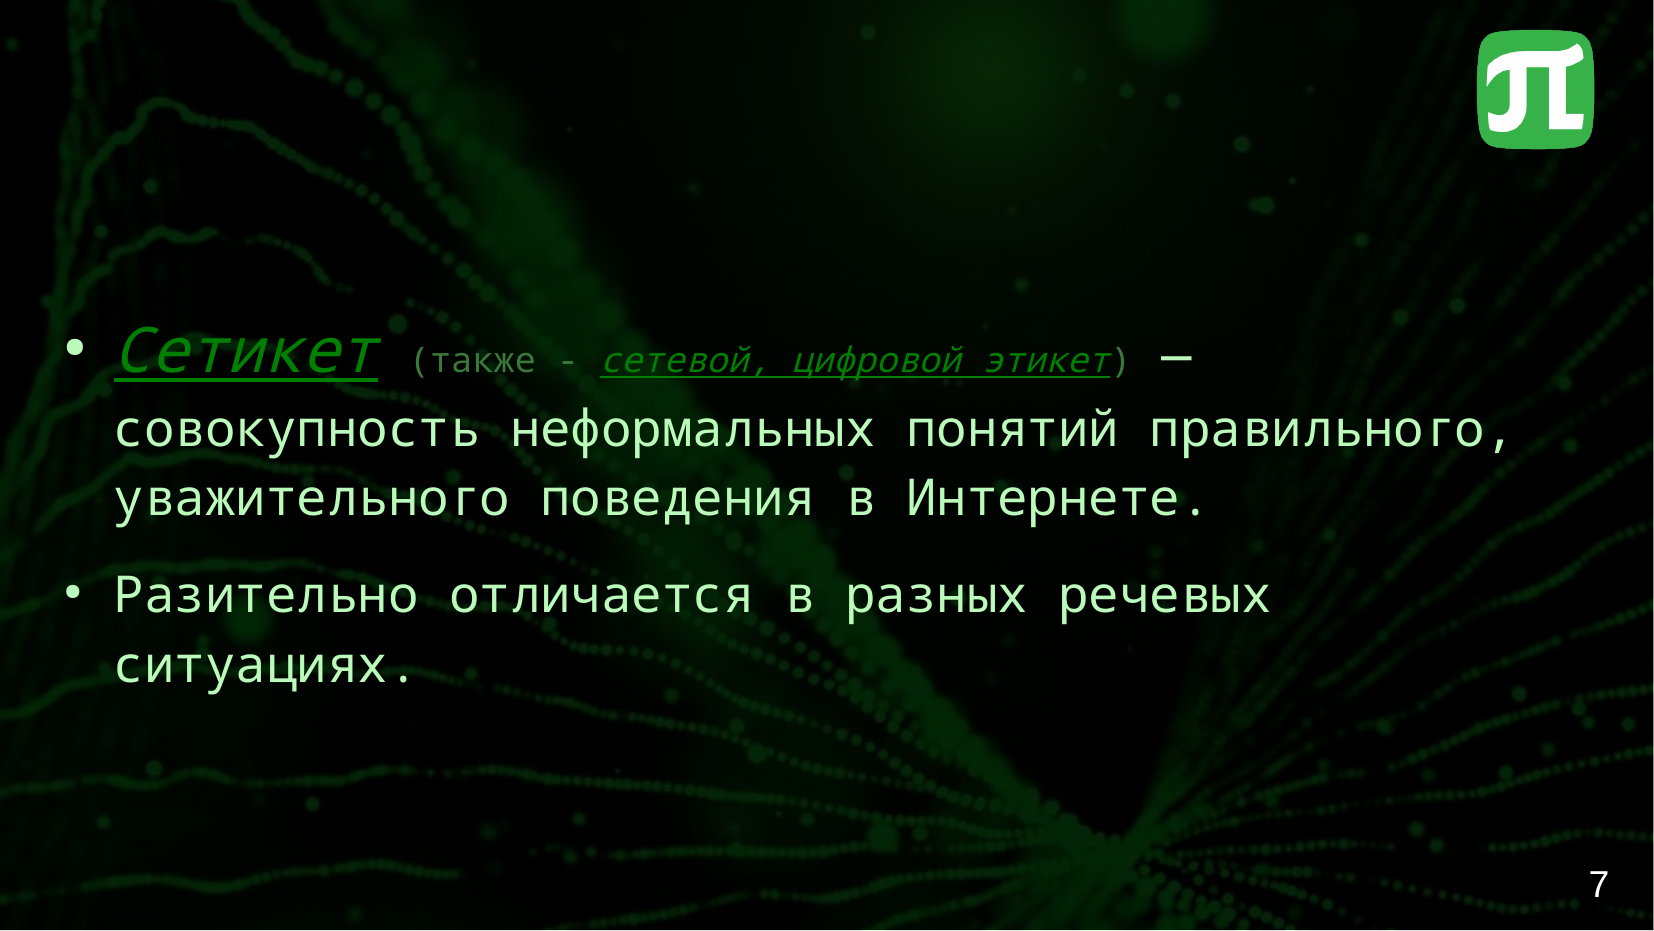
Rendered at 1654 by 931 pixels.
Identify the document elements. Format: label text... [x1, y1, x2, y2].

picture [0, 0, 1654, 931]
list Сетикет (также - сетевой, цифровой этикет) — совокупность неформальных понятий правильного, уважительного поведения в Интернете. Разительно отличается в разных речевых ситуациях. [47, 305, 1536, 768]
text_box 7 [1573, 856, 1625, 914]
